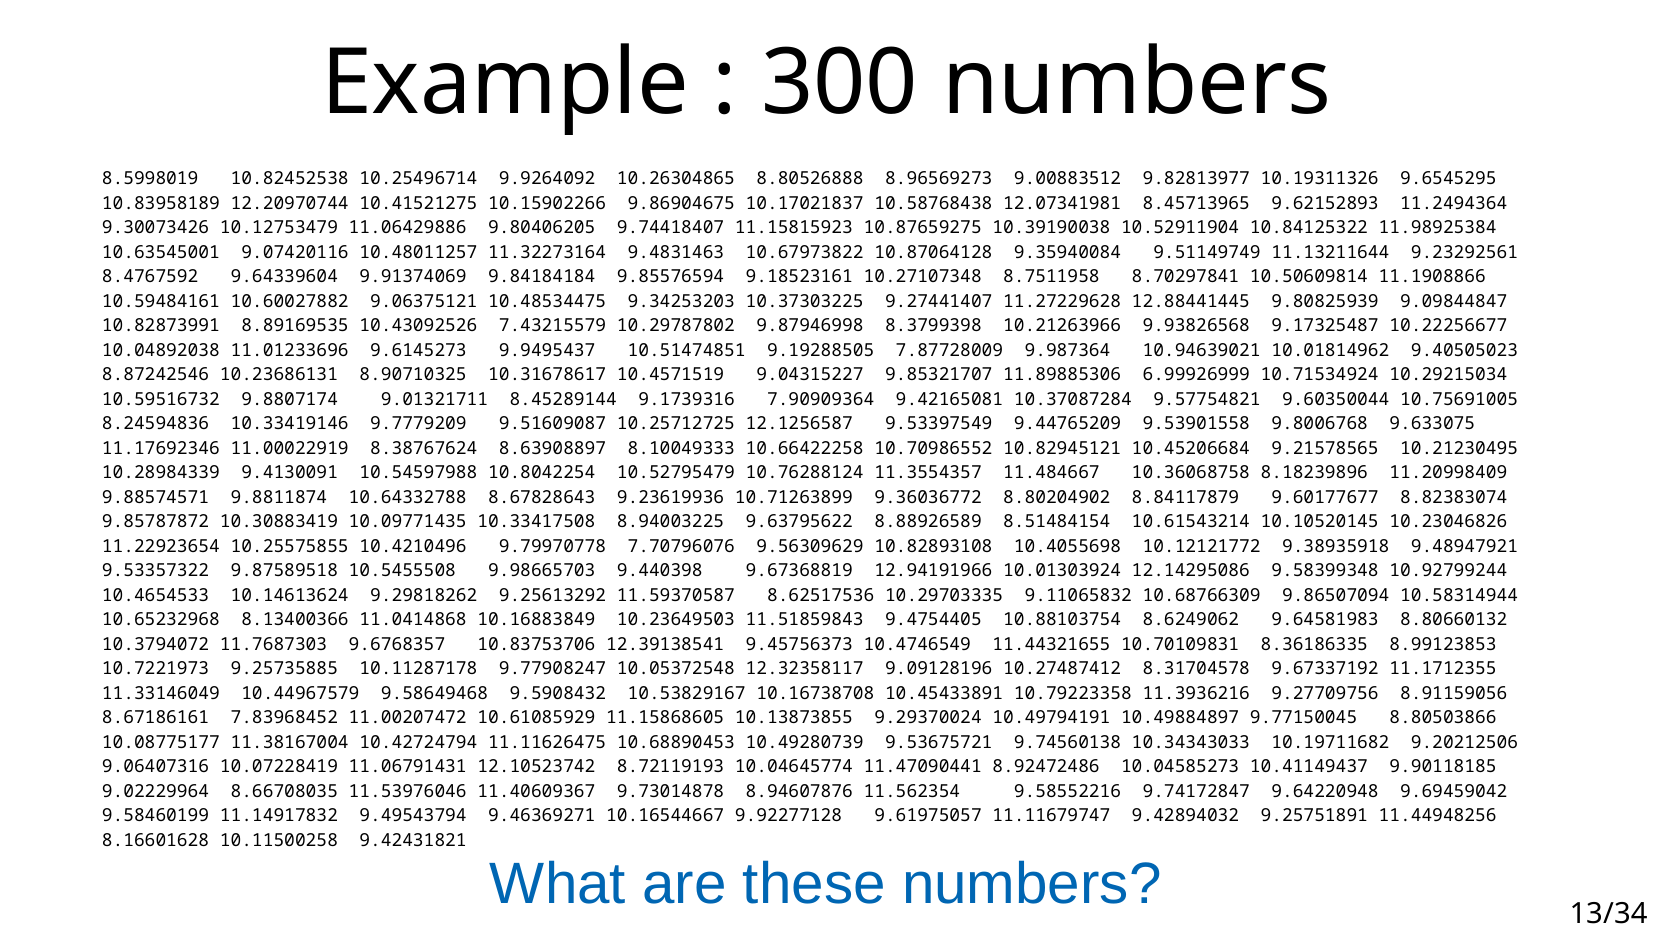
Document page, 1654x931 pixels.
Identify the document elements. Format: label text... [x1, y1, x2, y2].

text_box What are these numbers? [428, 843, 1224, 924]
list 8.5998019 10.82452538 10.25496714 9.9264092 10.26304865 8.80526888 8.96569273 9.00883512 9.82813977 10.19311326 9.6545295 10.83958189 12.20970744 10.41521275 10.15902266 9.86904675 10.17021837 10.58768438 12.07341981 8.45713965 9.62152893 11.2494364 9.30073426 10.12753479 11.06429886 9.80406205 9.74418407 11.15815923 10.87659275 10.39190038 10.52911904 10.84125322 11.98925384 10.63545001 9.07420116 10.48011257 11.32273164 9.4831463 10.67973822 10.87064128 9.35940084 9.51149749 11.13211644 9.23292561 8.4767592 9.64339604 9.91374069 9.84184184 9.85576594 9.18523161 10.27107348 8.7511958 8.70297841 10.50609814 11.1908866 10.59484161 10.60027882 9.06375121 10.48534475 9.34253203 10.37303225 9.27441407 11.27229628 12.88441445 9.80825939 9.09844847 10.82873991 8.89169535 10.43092526 7.43215579 10.29787802 9.87946998 8.3799398 10.21263966 9.93826568 9.17325487 10.22256677 10.04892038 11.01233696 9.6145273 9.9495437 10.51474851 9.19288505 7.87728009 9.987364 10.94639021 10.01814962 9.40505023 8.87242546 10.23686131 8.90710325 10.31678617 10.4571519 9.04315227 9.85321707 11.89885306 6.99926999 10.71534924 10.29215034 10.59516732 9.8807174 9.01321711 8.45289144 9.1739316 7.90909364 9.42165081 10.37087284 9.57754821 9.60350044 10.75691005 8.24594836 10.33419146 9.7779209 9.51609087 10.25712725 12.1256587 9.53397549 9.44765209 9.53901558 9.8006768 9.633075 11.17692346 11.00022919 8.38767624 8.63908897 8.10049333 10.66422258 10.70986552 10.82945121 10.45206684 9.21578565 10.21230495 10.28984339 9.4130091 10.54597988 10.8042254 10.52795479 10.76288124 11.3554357 11.484667 10.36068758 8.18239896 11.20998409 9.88574571 9.8811874 10.64332788 8.67828643 9.23619936 10.71263899 9.36036772 8.80204902 8.84117879 9.60177677 8.82383074 9.85787872 10.30883419 10.09771435 10.33417508 8.94003225 9.63795622 8.88926589 8.51484154 10.61543214 10.10520145 10.23046826 11.22923654 10.25575855 10.4210496 9.79970778 7.70796076 9.56309629 10.82893108 10.4055698 10.12121772 9.38935918 9.48947921 9.53357322 9.87589518 10.5455508 9.98665703 9.440398 9.67368819 12.94191966 10.01303924 12.14295086 9.58399348 10.92799244 10.4654533 10.14613624 9.29818262 9.25613292 11.59370587 8.62517536 10.29703335 9.11065832 10.68766309 9.86507094 10.58314944 10.65232968 8.13400366 11.0414868 10.16883849 10.23649503 11.51859843 9.4754405 10.88103754 8.6249062 9.64581983 8.80660132 10.3794072 11.7687303 9.6768357 10.83753706 12.39138541 9.45756373 10.4746549 11.44321655 10.70109831 8.36186335 8.99123853 10.7221973 9.25735885 10.11287178 9.77908247 10.05372548 12.32358117 9.09128196 10.27487412 8.31704578 9.67337192 11.1712355 11.33146049 10.44967579 9.58649468 9.5908432 10.53829167 10.16738708 10.45433891 10.79223358 11.3936216 9.27709756 8.91159056 8.67186161 7.83968452 11.00207472 10.61085929 11.15868605 10.13873855 9.29370024 10.49794191 10.49884897 9.77150045 8.80503866 10.08775177 11.38167004 10.42724794 11.11626475 10.68890453 10.49280739 9.53675721 9.74560138 10.34343033 10.19711682 9.20212506 9.06407316 10.07228419 11.06791431 12.10523742 8.72119193 10.04645774 11.47090441 8.92472486 10.04585273 10.41149437 9.90118185 9.02229964 8.66708035 11.53976046 11.40609367 9.73014878 8.94607876 11.562354 9.58552216 9.74172847 9.64220948 9.69459042 9.58460199 11.14917832 9.49543794 9.46369271 10.16544667 9.92277128 9.61975057 11.11679747 9.42894032 9.25751891 11.44948256 8.16601628 10.11500258 9.42431821 [82, 165, 1571, 871]
title Example : 300 numbers [82, 13, 1571, 144]
